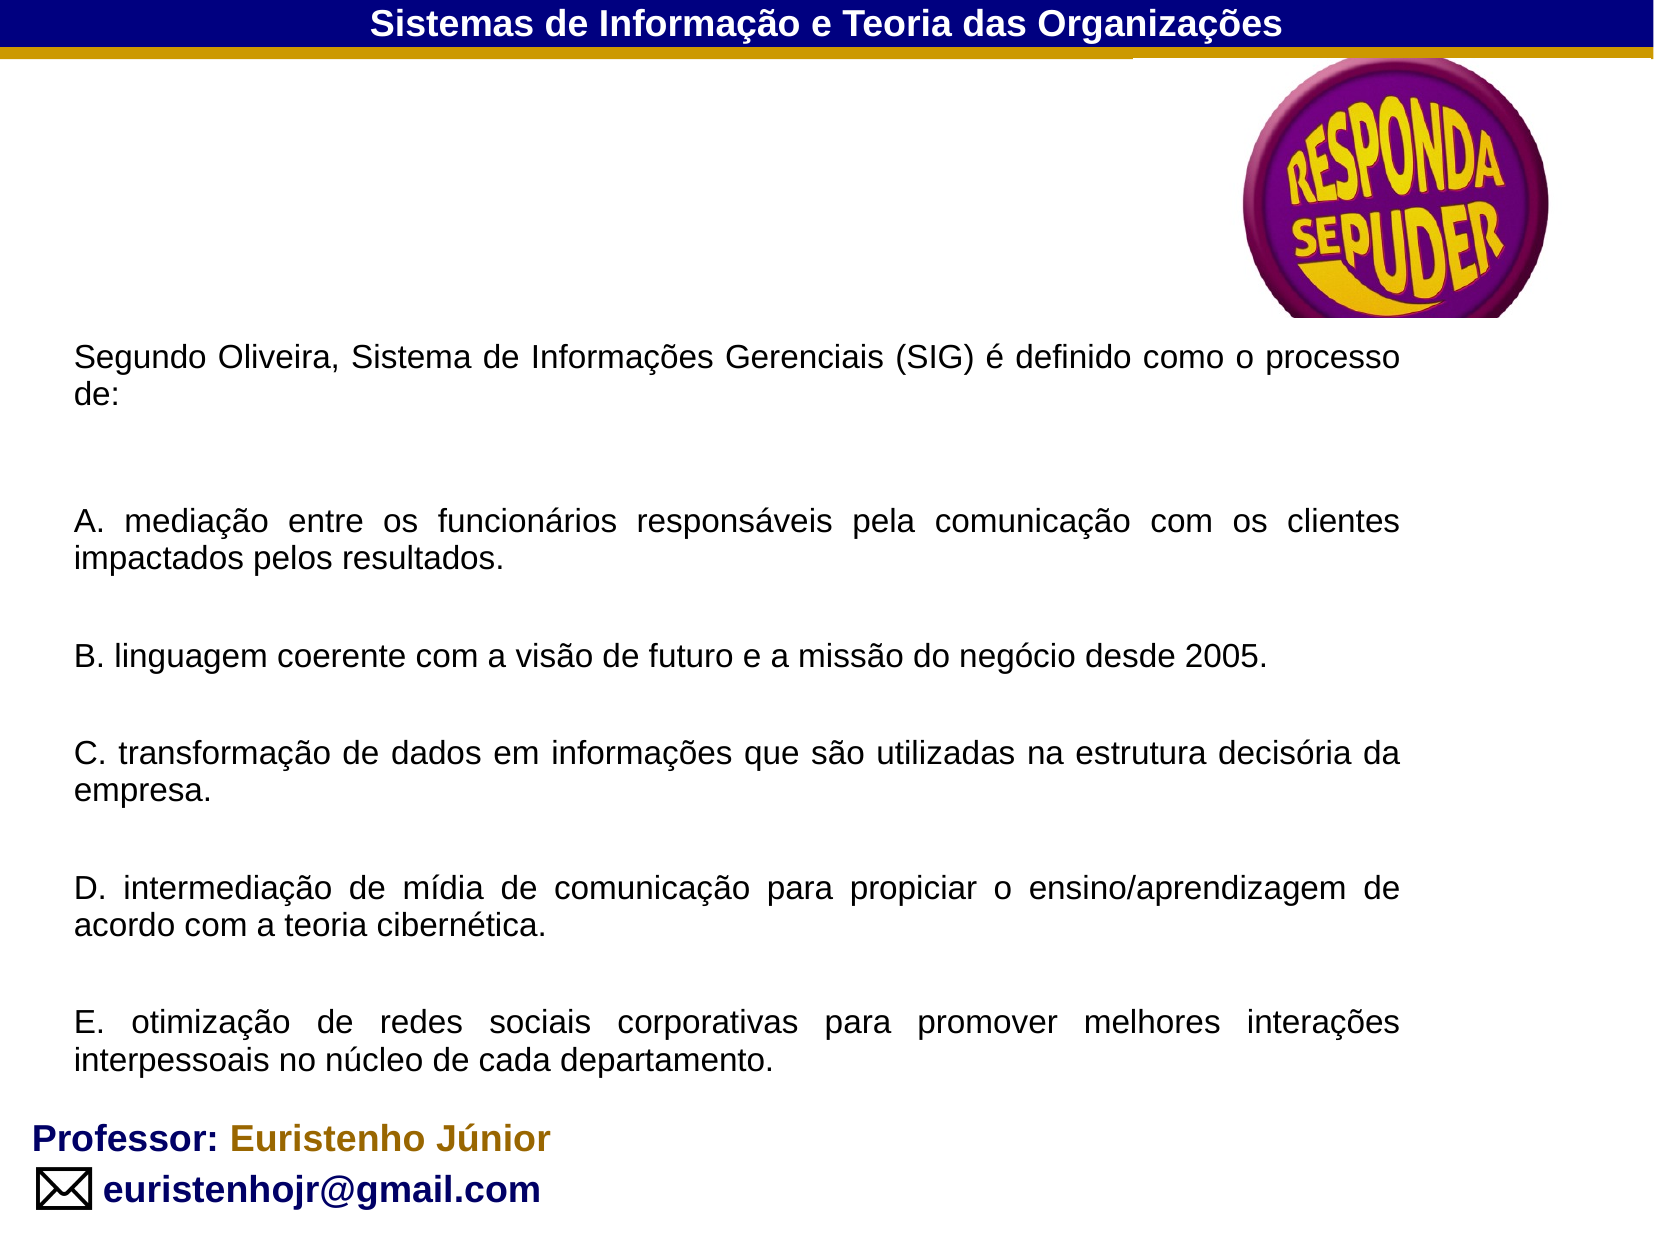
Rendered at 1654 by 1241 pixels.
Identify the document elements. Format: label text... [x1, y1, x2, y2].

text_box [0, 47, 1654, 60]
picture [35, 1166, 59, 1211]
text_box Sistemas de Informação e Teoria das Organizações [0, 0, 1654, 47]
picture [1133, 58, 1651, 318]
text_box Professor: Euristenho Júnior [17, 1110, 59, 1168]
text_box Segundo Oliveira, Sistema de Informações Gerenciais (SIG) é definido como o processo de: A. mediação entre os funcionários responsáveis pela comunicação com os clientes impactados pelos resultados. B. linguagem coerente com a visão de futuro e a missão do negócio desde 2005. C. transformação de dados em informações que são utilizadas na estrutura decisória da empresa. D. intermediação de mídia de comunicação para propiciar o ensino/aprendizagem de acordo com a teoria cibernética. E. otimização de redes sociais corporativas para promover melhores interações interpessoais no núcleo de cada departamento. [59, 330, 1418, 1241]
